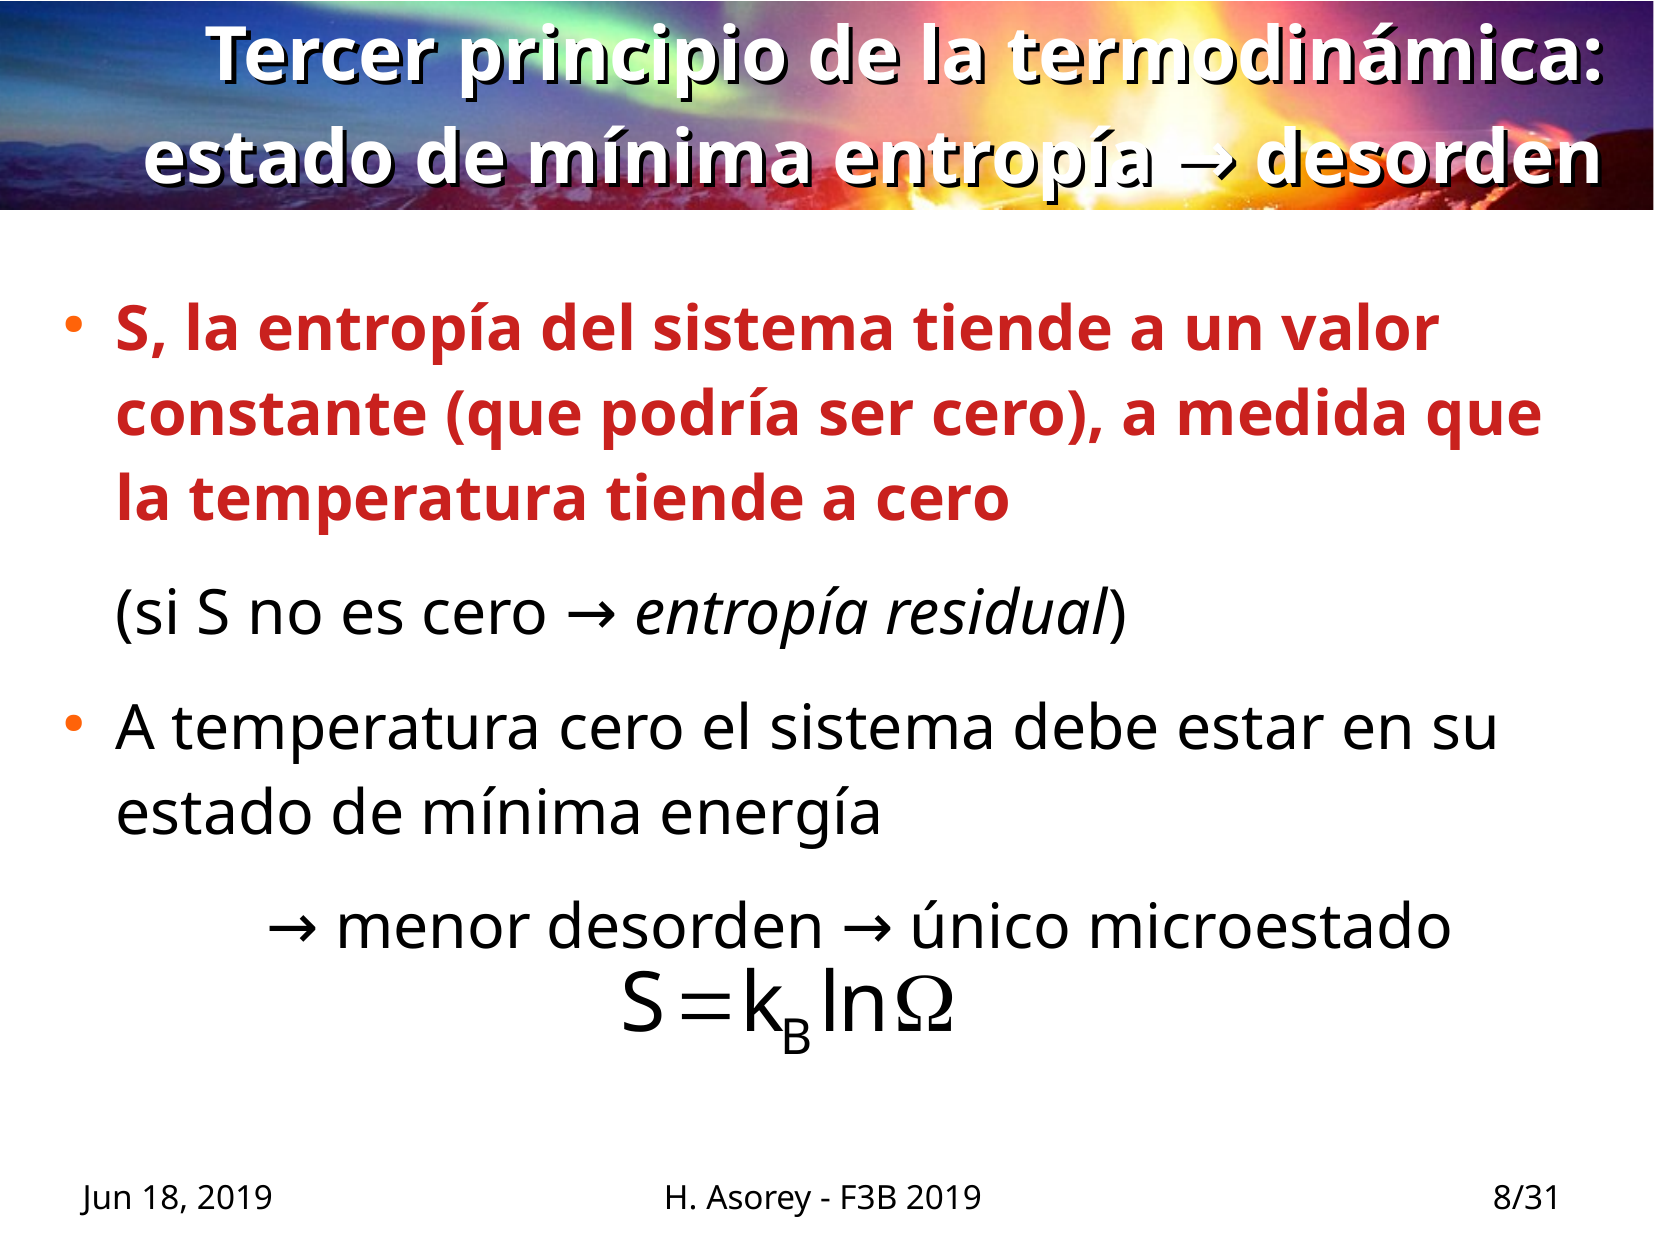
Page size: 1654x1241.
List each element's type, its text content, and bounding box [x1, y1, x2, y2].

list S, la entropía del sistema tiende a un valor constante (que podría ser cero), a medida que la temperatura tiende a cero (si S no es cero → entropía residual) A temperatura cero el sistema debe estar en su estado de mínima energía → menor desorden → único microestado [45, 283, 1606, 1184]
picture [0, 1, 1654, 210]
chart [614, 951, 963, 1068]
title Tercer principio de la termodinámica: estado de mínima entropía → desorden [45, 11, 1606, 195]
